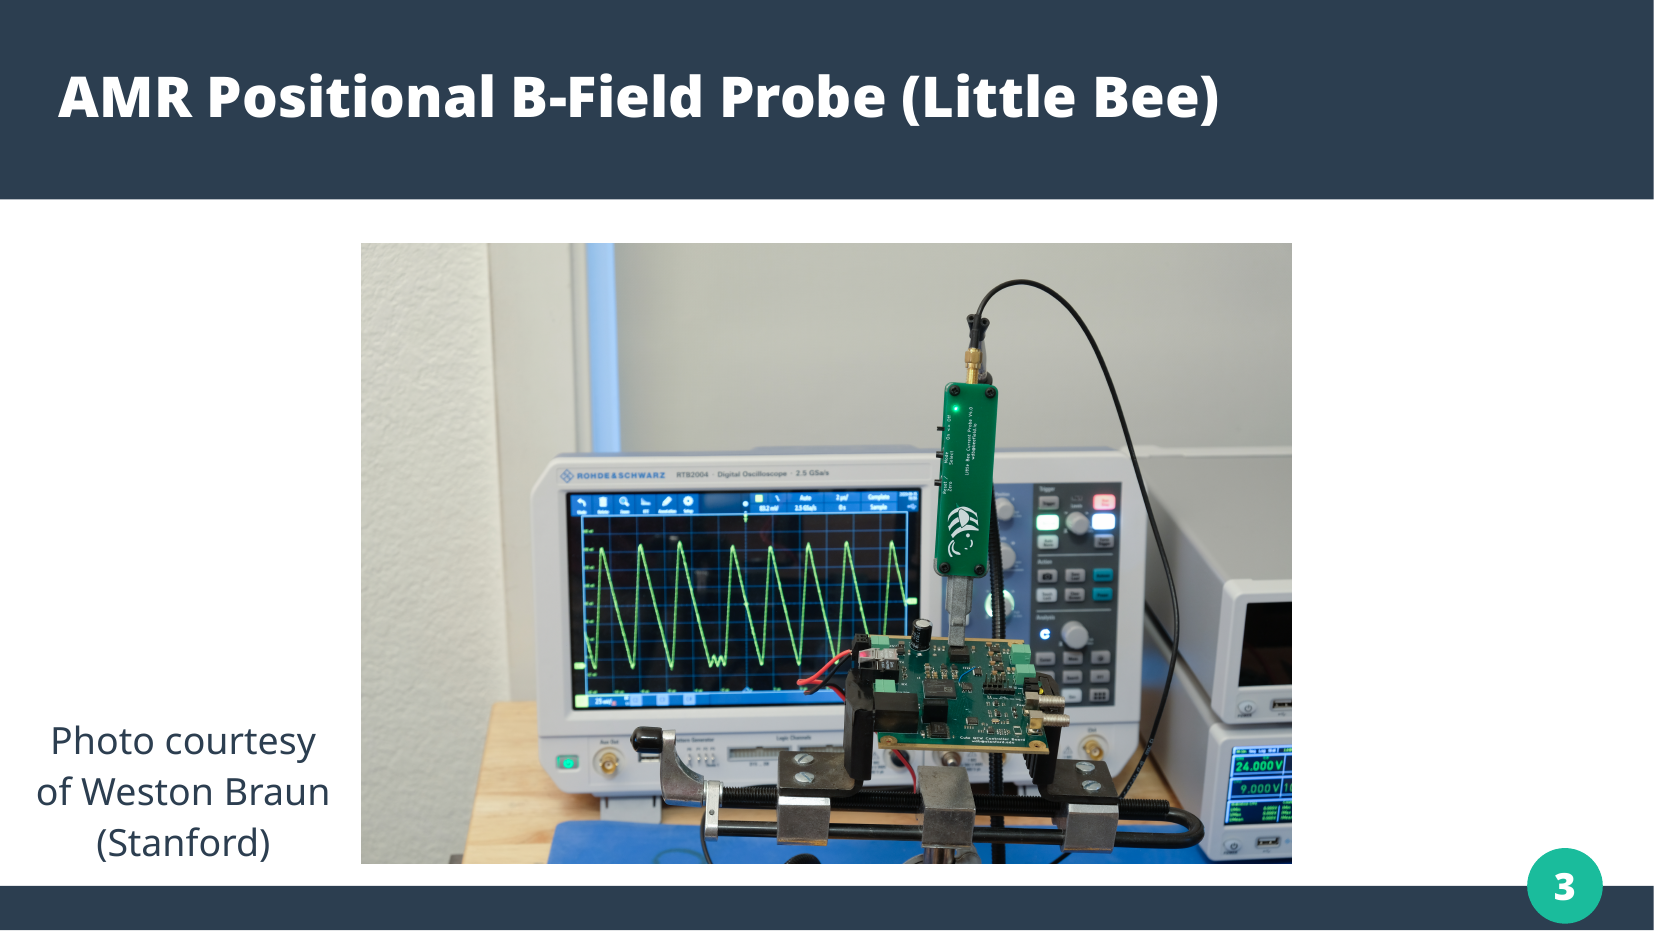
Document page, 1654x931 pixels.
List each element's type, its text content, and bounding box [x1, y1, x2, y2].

picture [361, 243, 1292, 864]
title AMR Positional B-Field Probe (Little Bee) [59, 37, 1595, 155]
text_box Photo courtesy of Weston Braun (Stanford) [21, 718, 362, 864]
